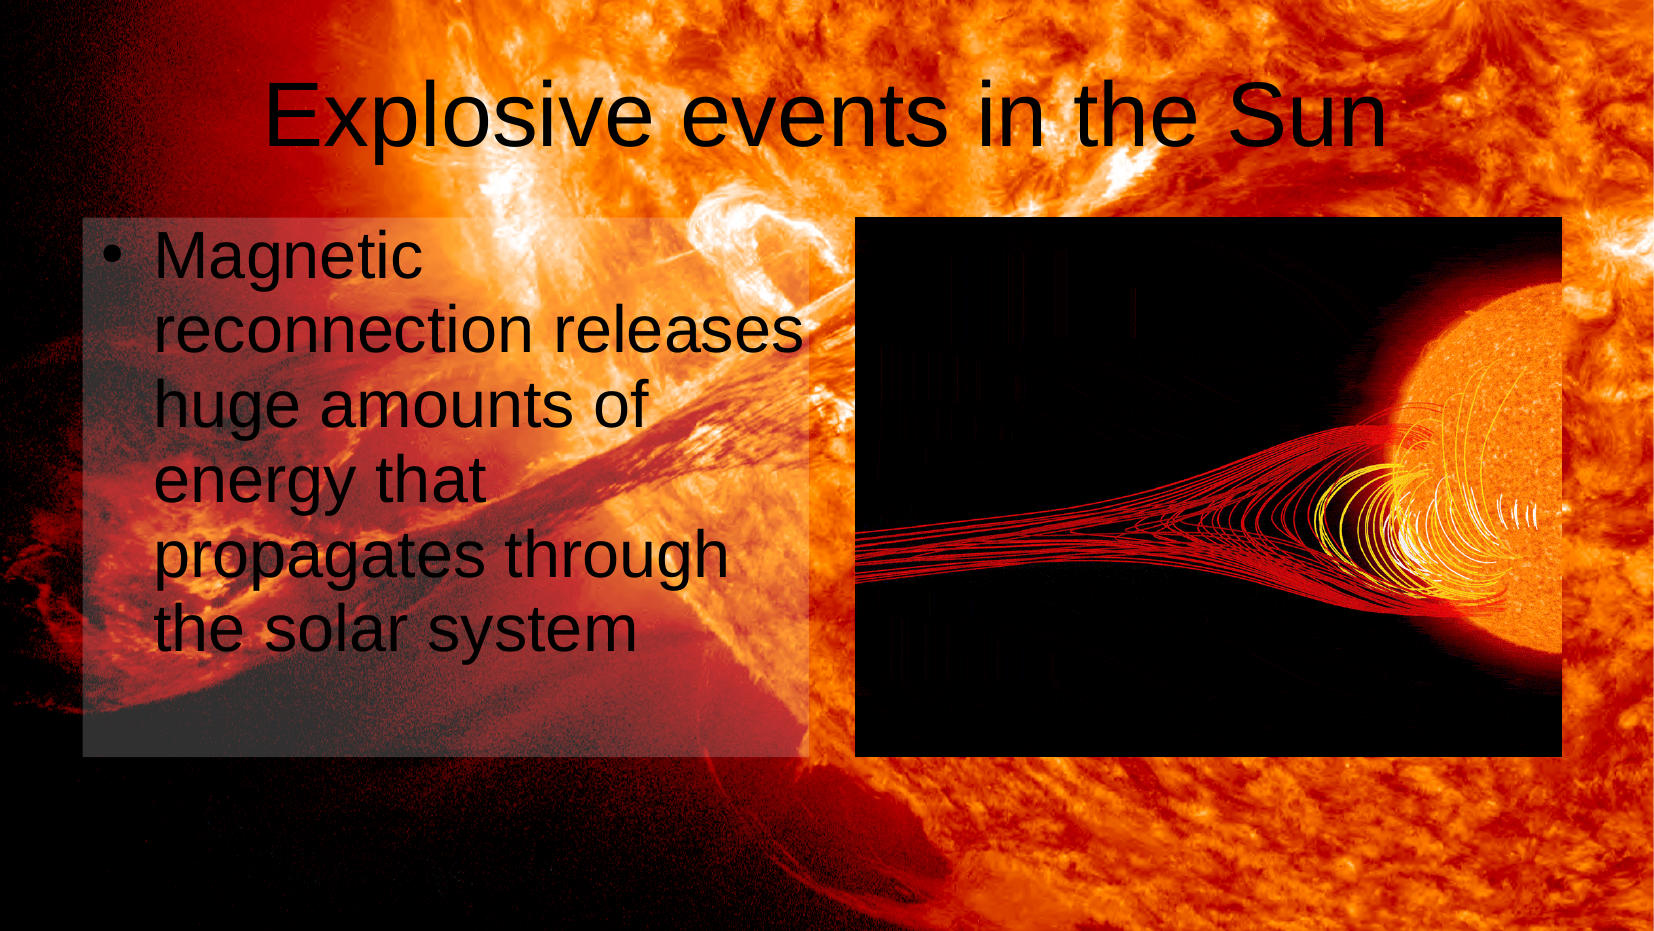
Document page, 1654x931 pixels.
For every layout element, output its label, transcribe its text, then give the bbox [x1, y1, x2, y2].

list Magnetic reconnection releases huge amounts of energy that propagates through the solar system [82, 217, 809, 758]
picture [0, 0, 1654, 931]
title Explosive events in the Sun [82, 37, 1571, 193]
